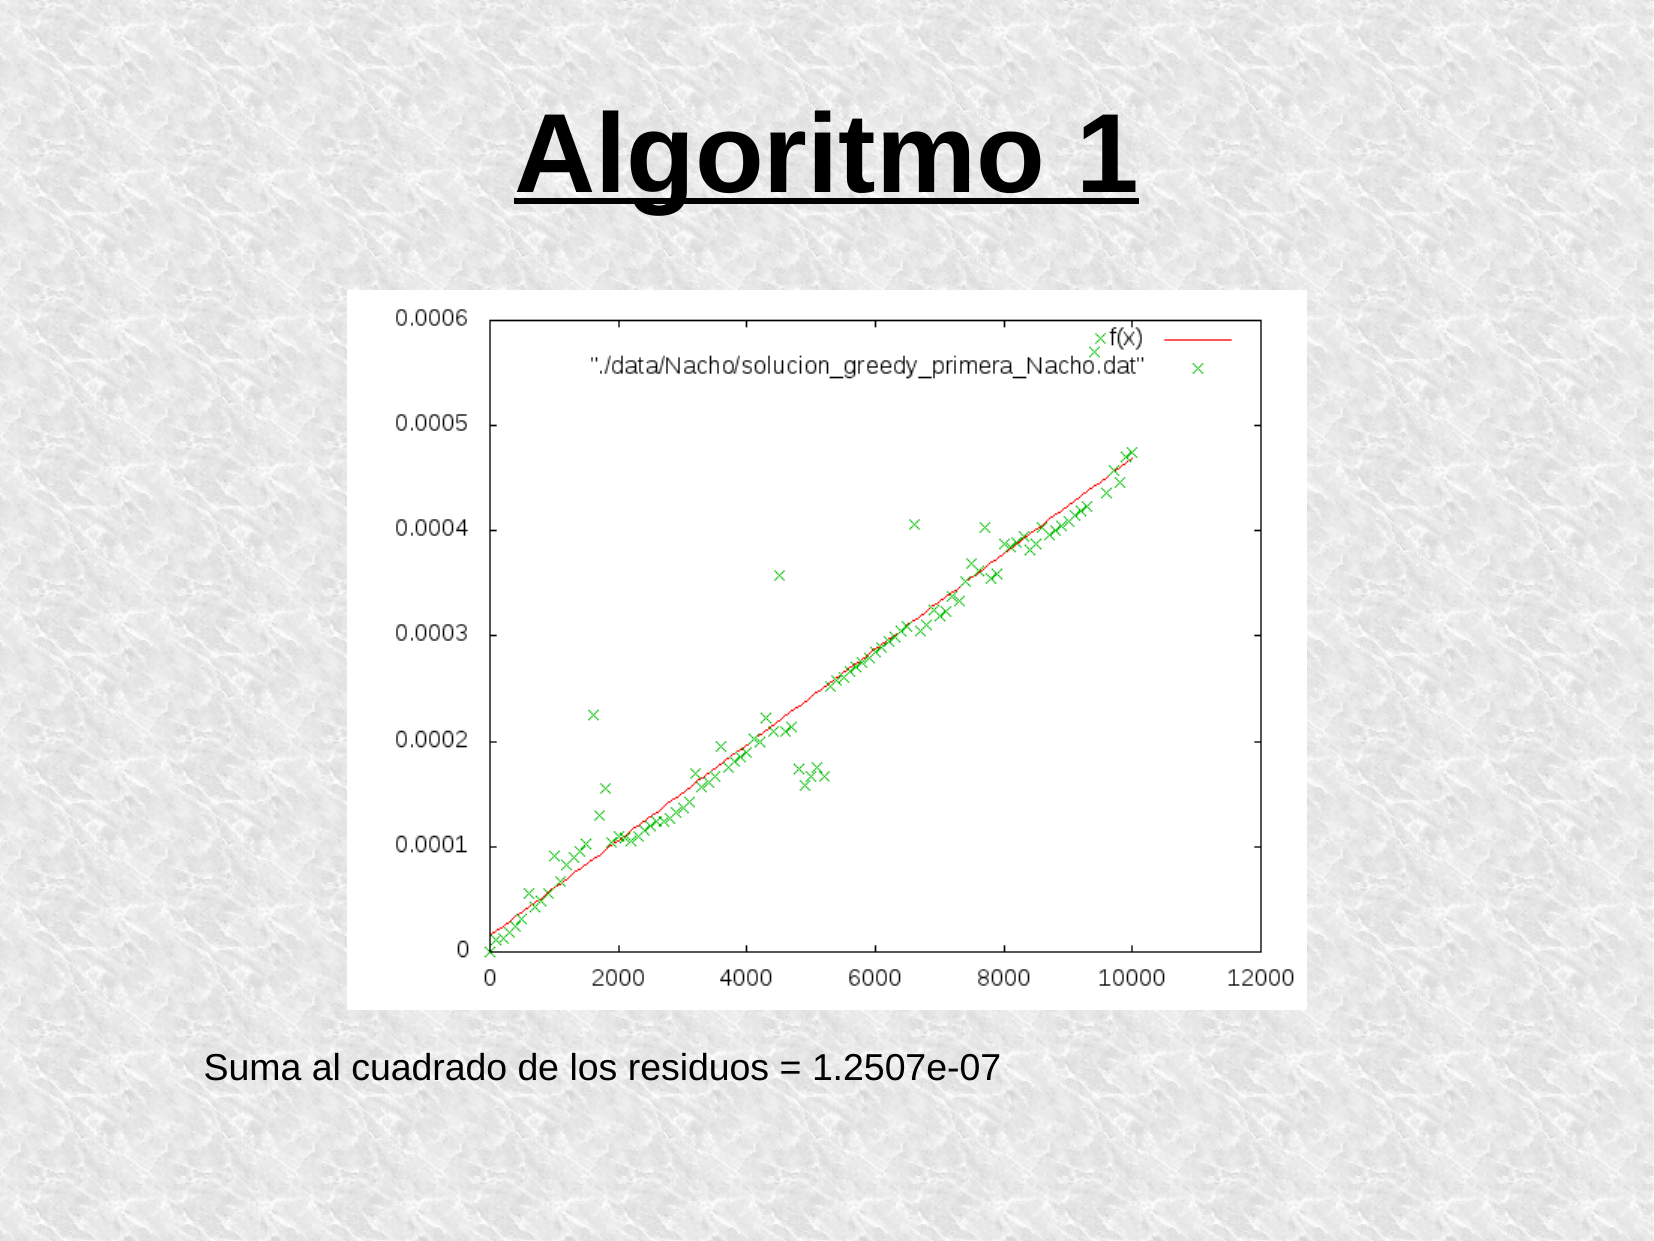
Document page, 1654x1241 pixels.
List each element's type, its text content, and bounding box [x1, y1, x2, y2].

title Algoritmo 1 [82, 49, 1571, 257]
text_box Suma al cuadrado de los residuos = 1.2507e-07 [188, 1039, 1501, 1097]
picture [0, 0, 1654, 1241]
